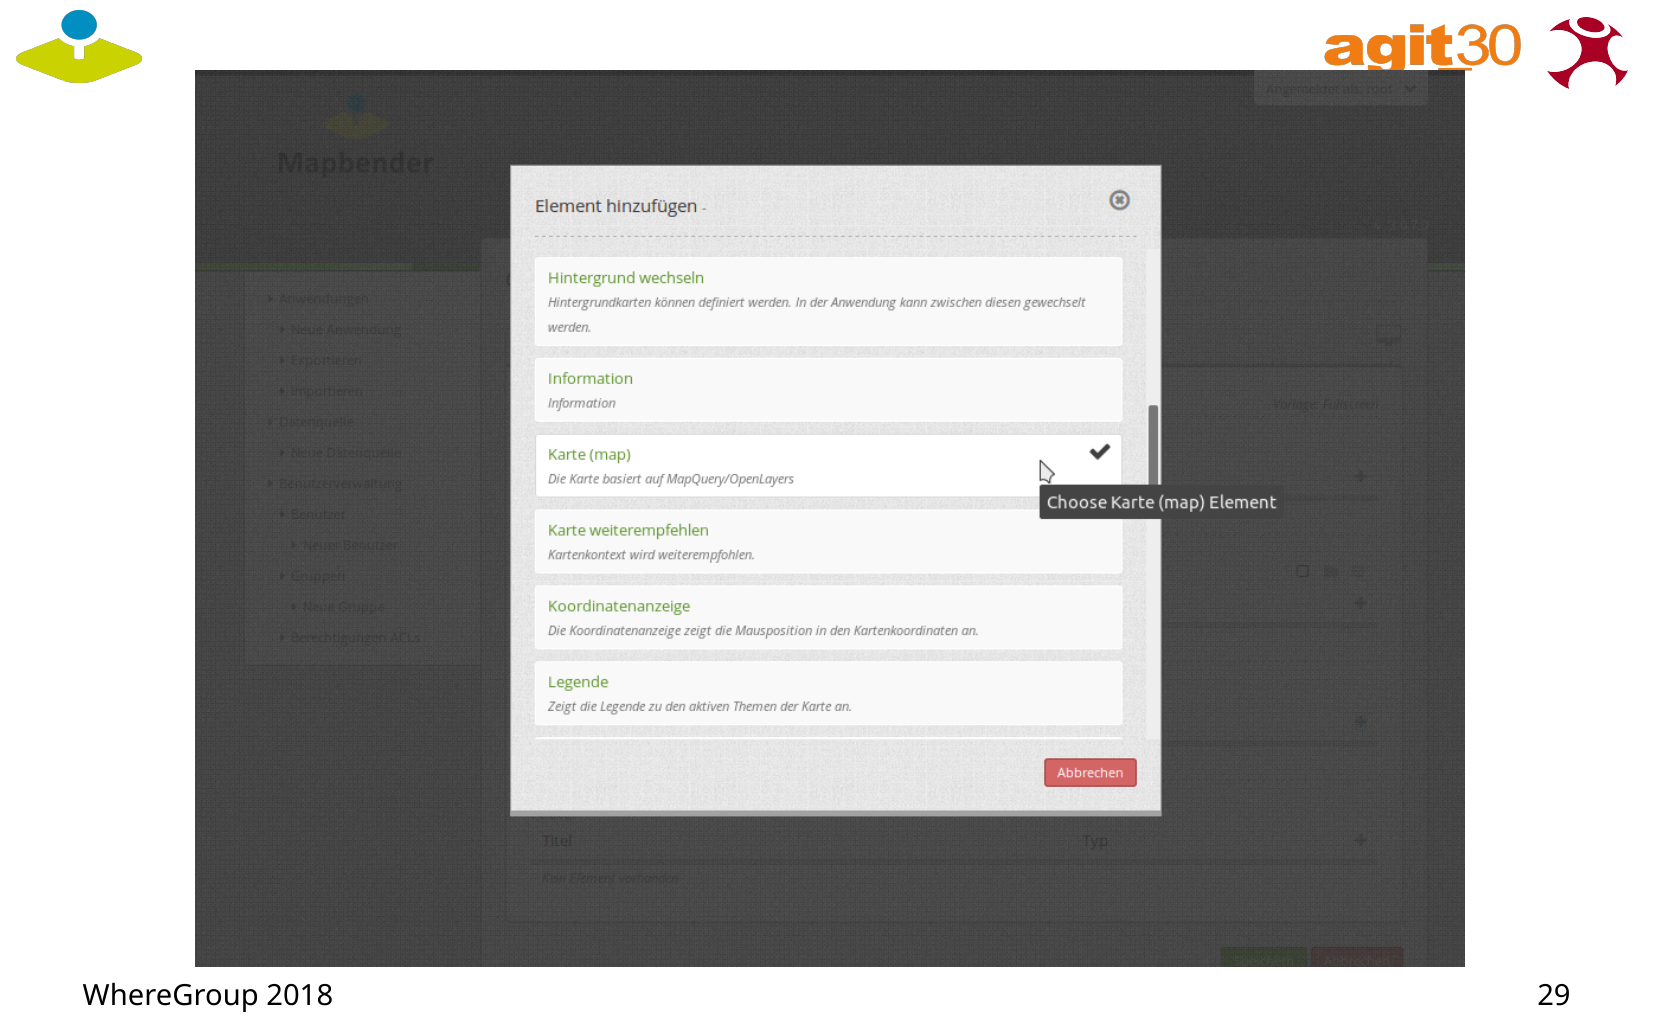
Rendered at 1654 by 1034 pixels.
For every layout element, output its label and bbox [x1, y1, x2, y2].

picture [1547, 17, 1628, 89]
picture [195, 21, 1524, 967]
picture [16, 10, 142, 83]
